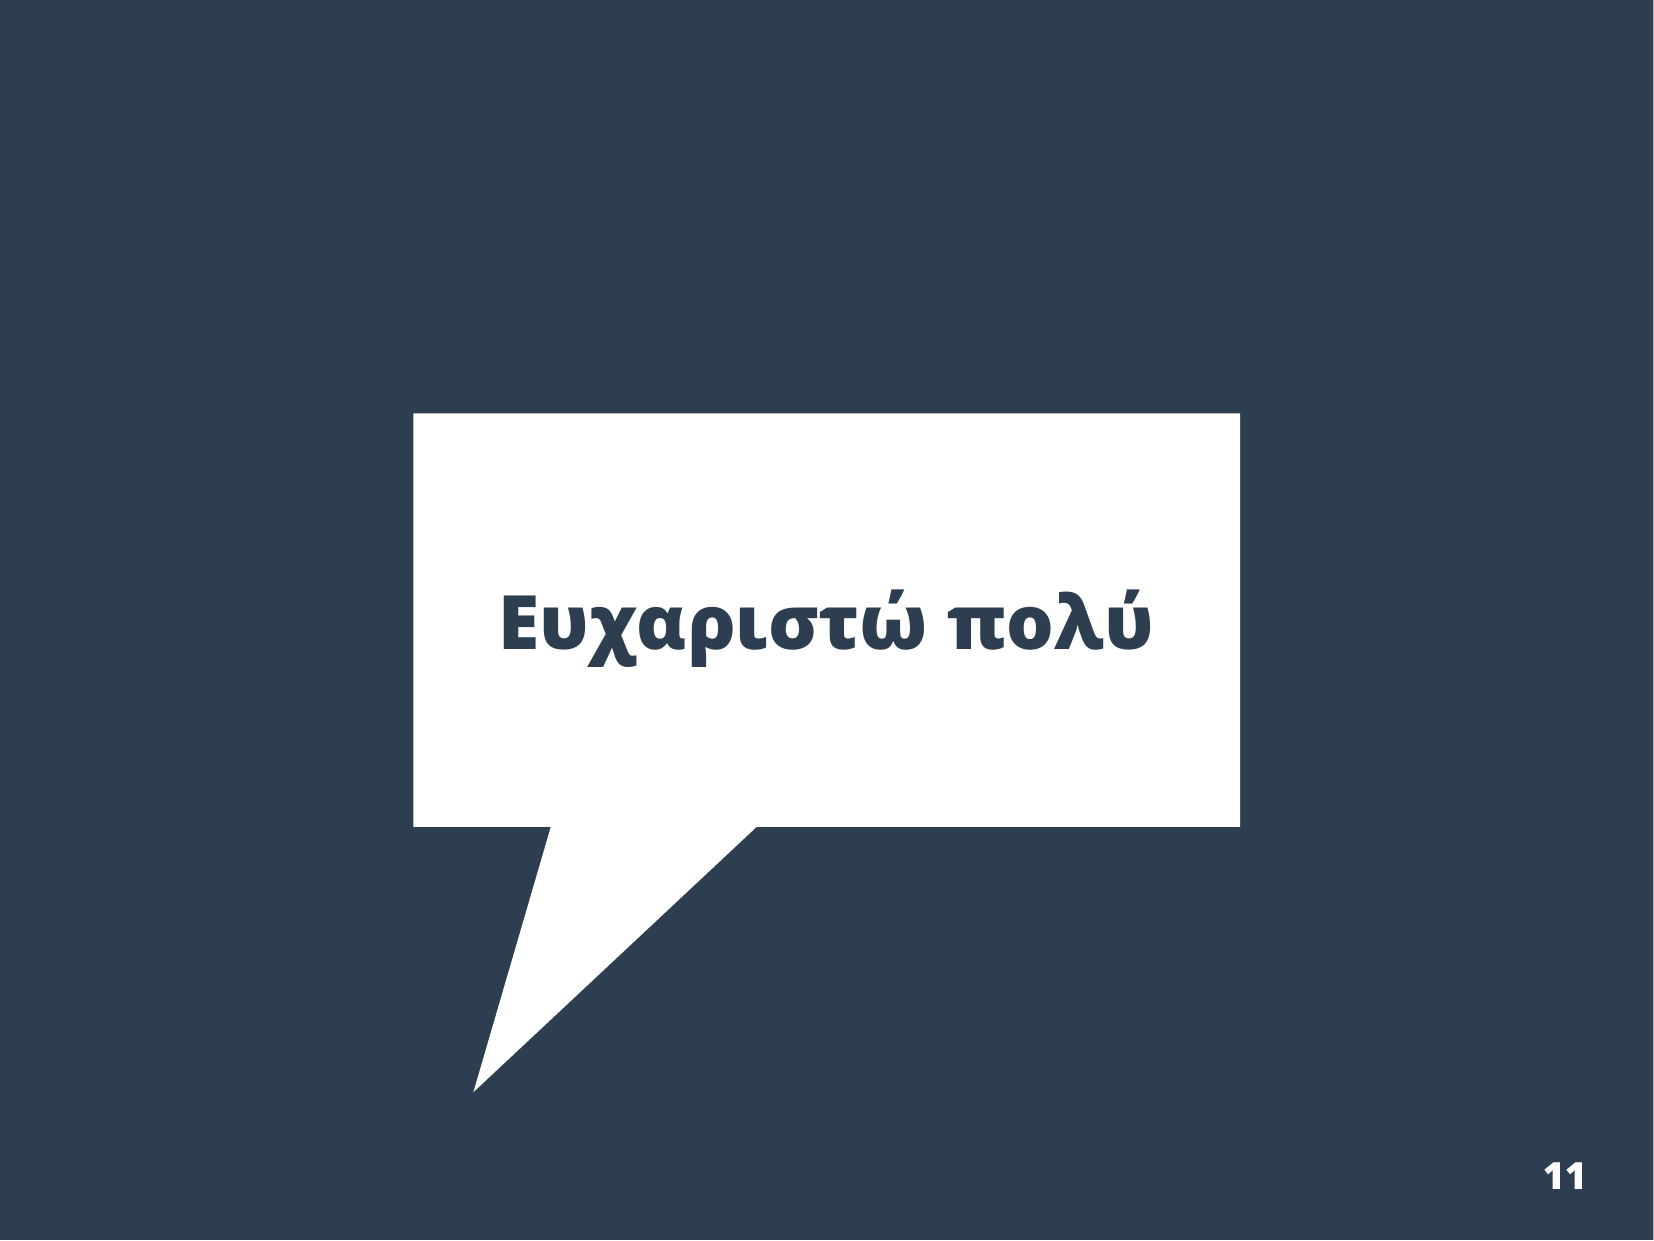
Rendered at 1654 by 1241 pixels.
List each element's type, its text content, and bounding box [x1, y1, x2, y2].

title Ευχαριστώ πολύ [442, 442, 1211, 798]
